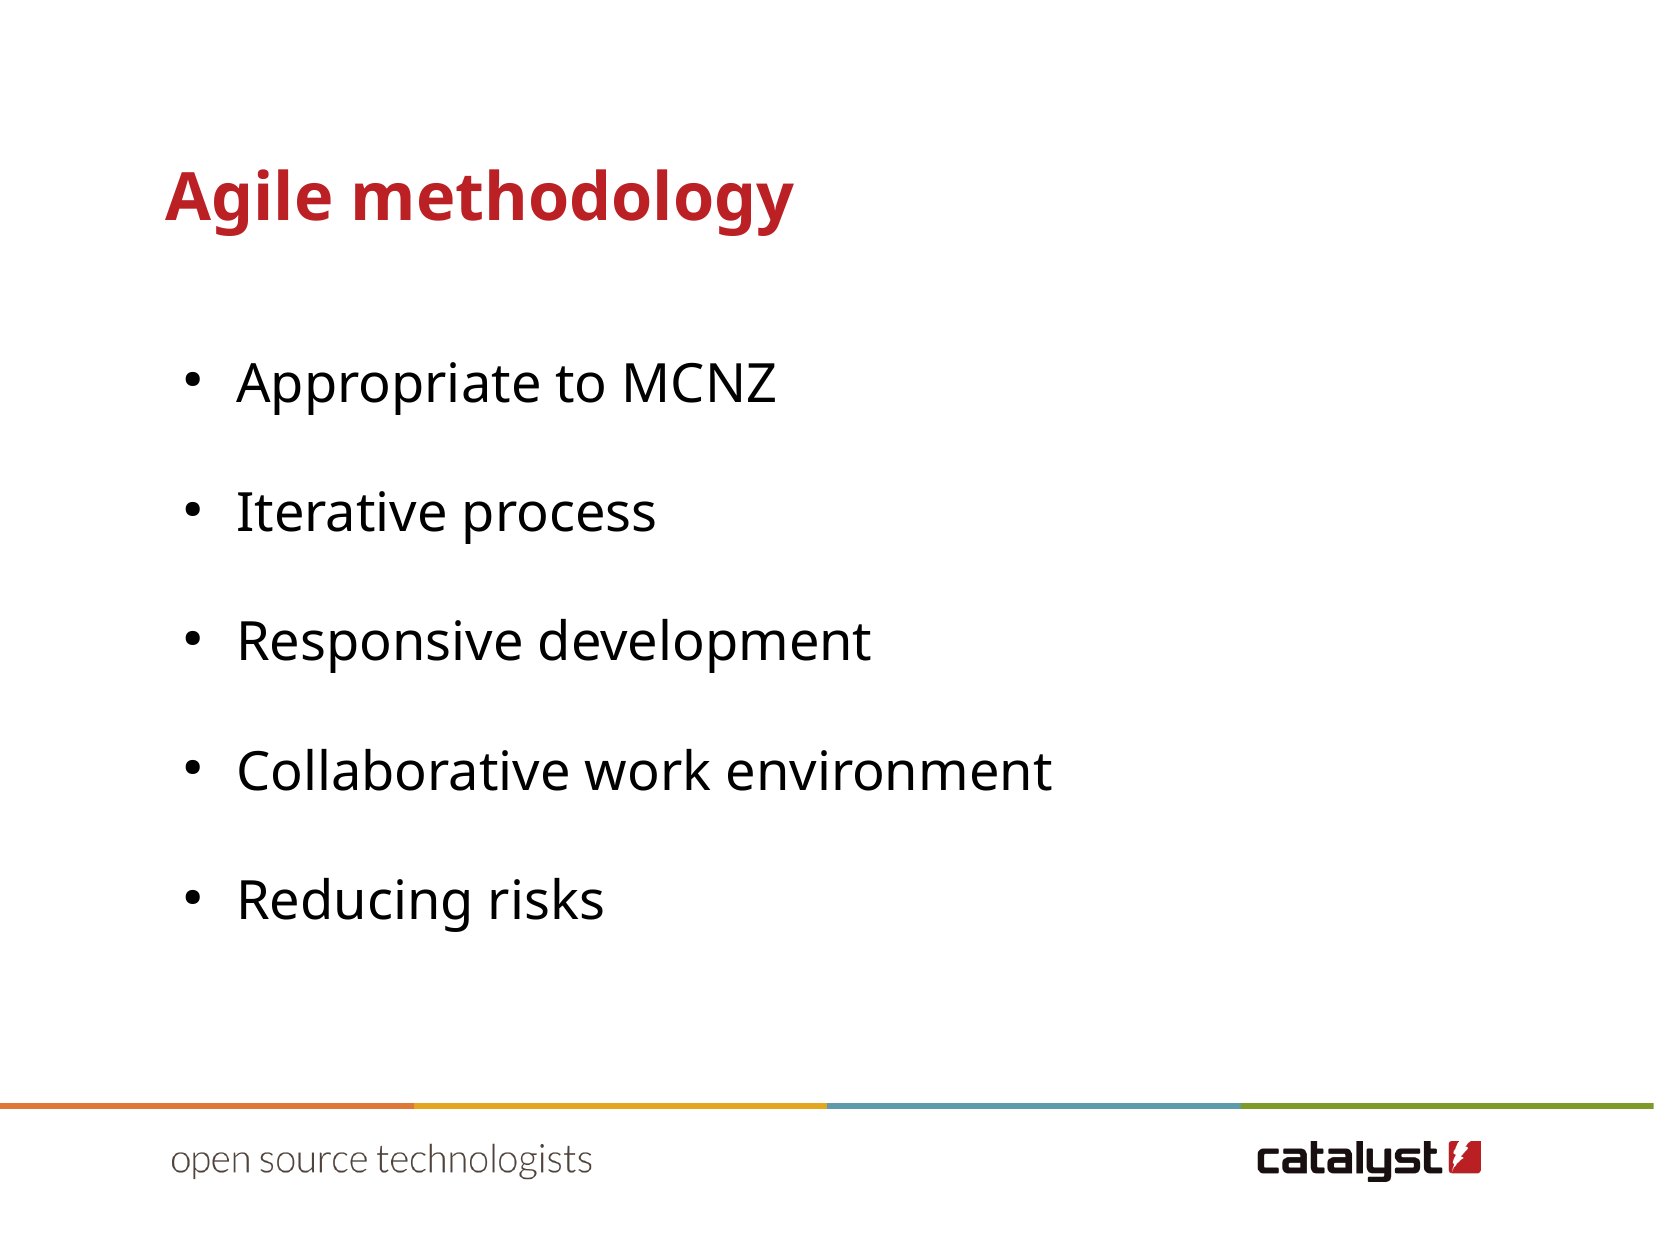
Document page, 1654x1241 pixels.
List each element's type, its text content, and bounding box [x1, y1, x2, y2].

title Agile methodology [165, 90, 1489, 298]
list Appropriate to MCNZ Iterative process Responsive development Collaborative work environment Reducing risks [165, 307, 1489, 1027]
picture [0, 1103, 1654, 1182]
